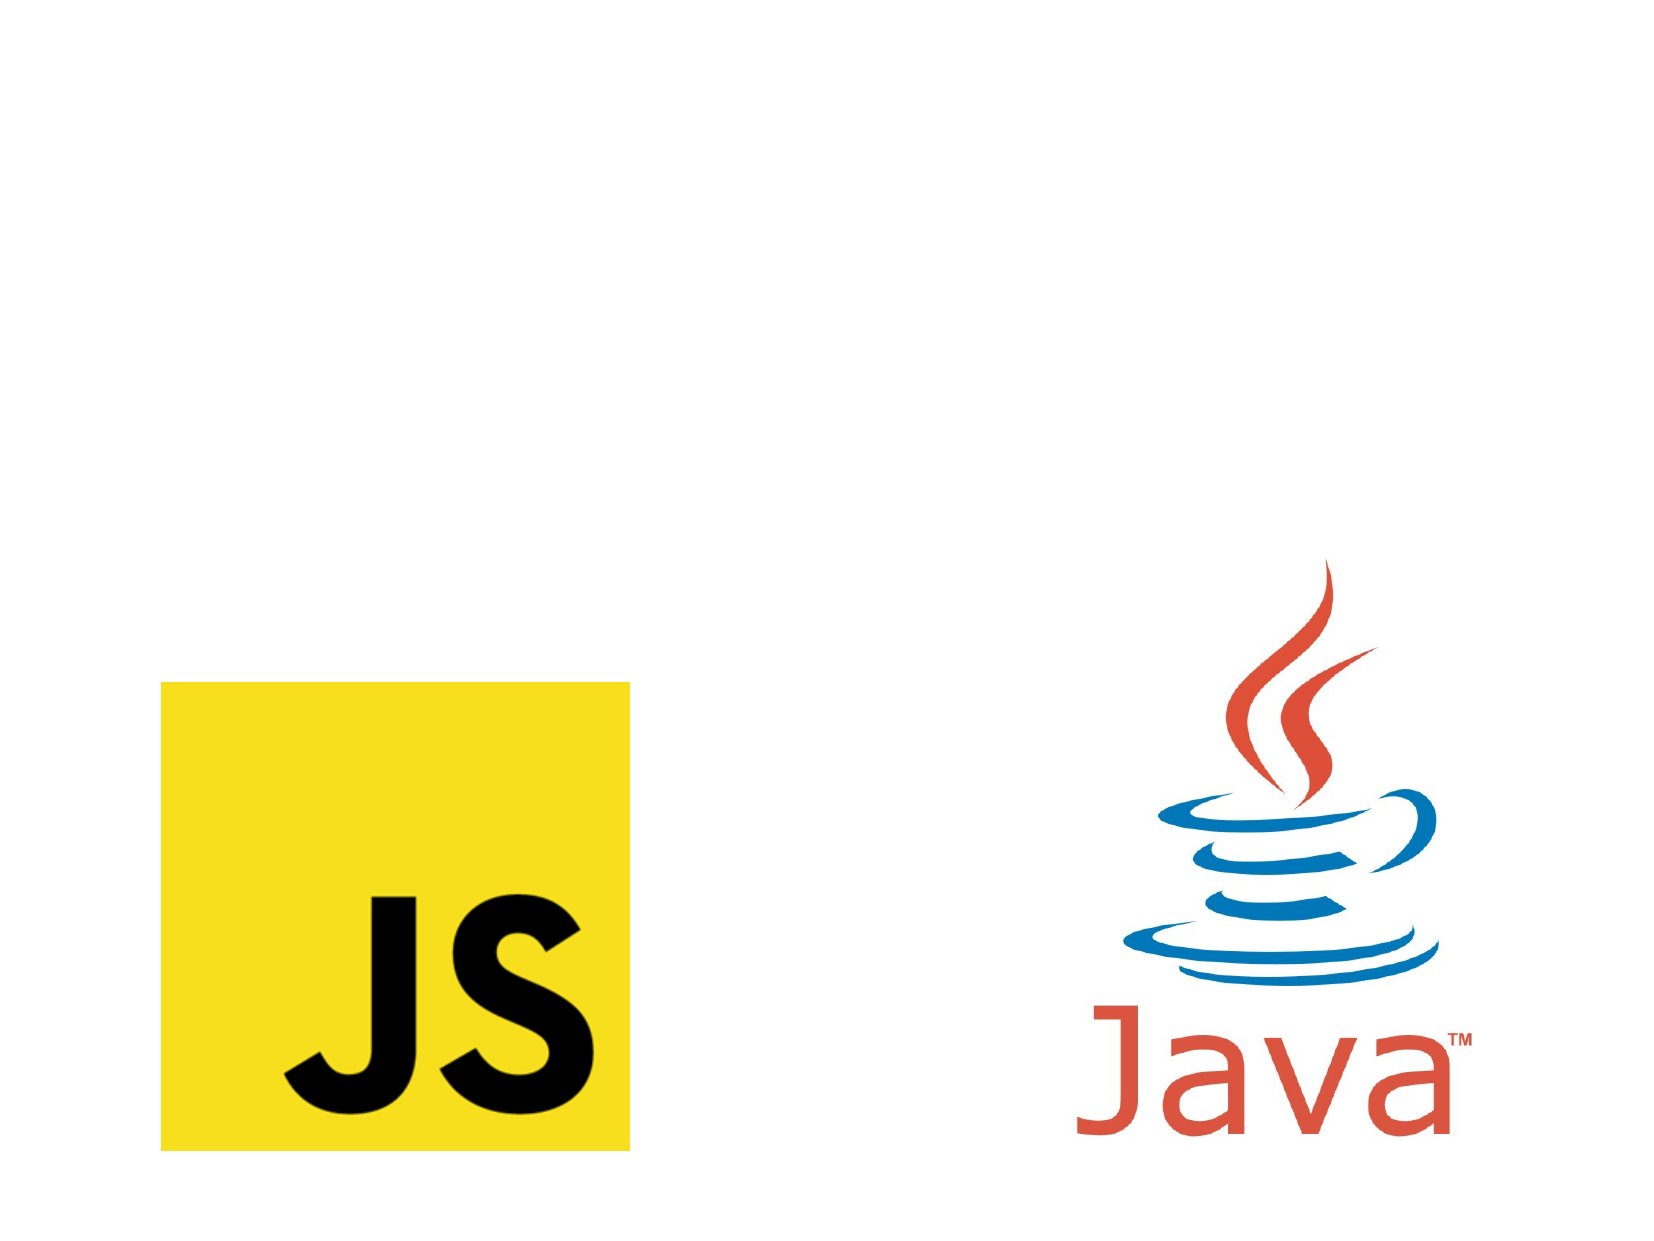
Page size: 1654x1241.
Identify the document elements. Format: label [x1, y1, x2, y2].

picture [161, 682, 630, 1151]
picture [768, 545, 1654, 1149]
